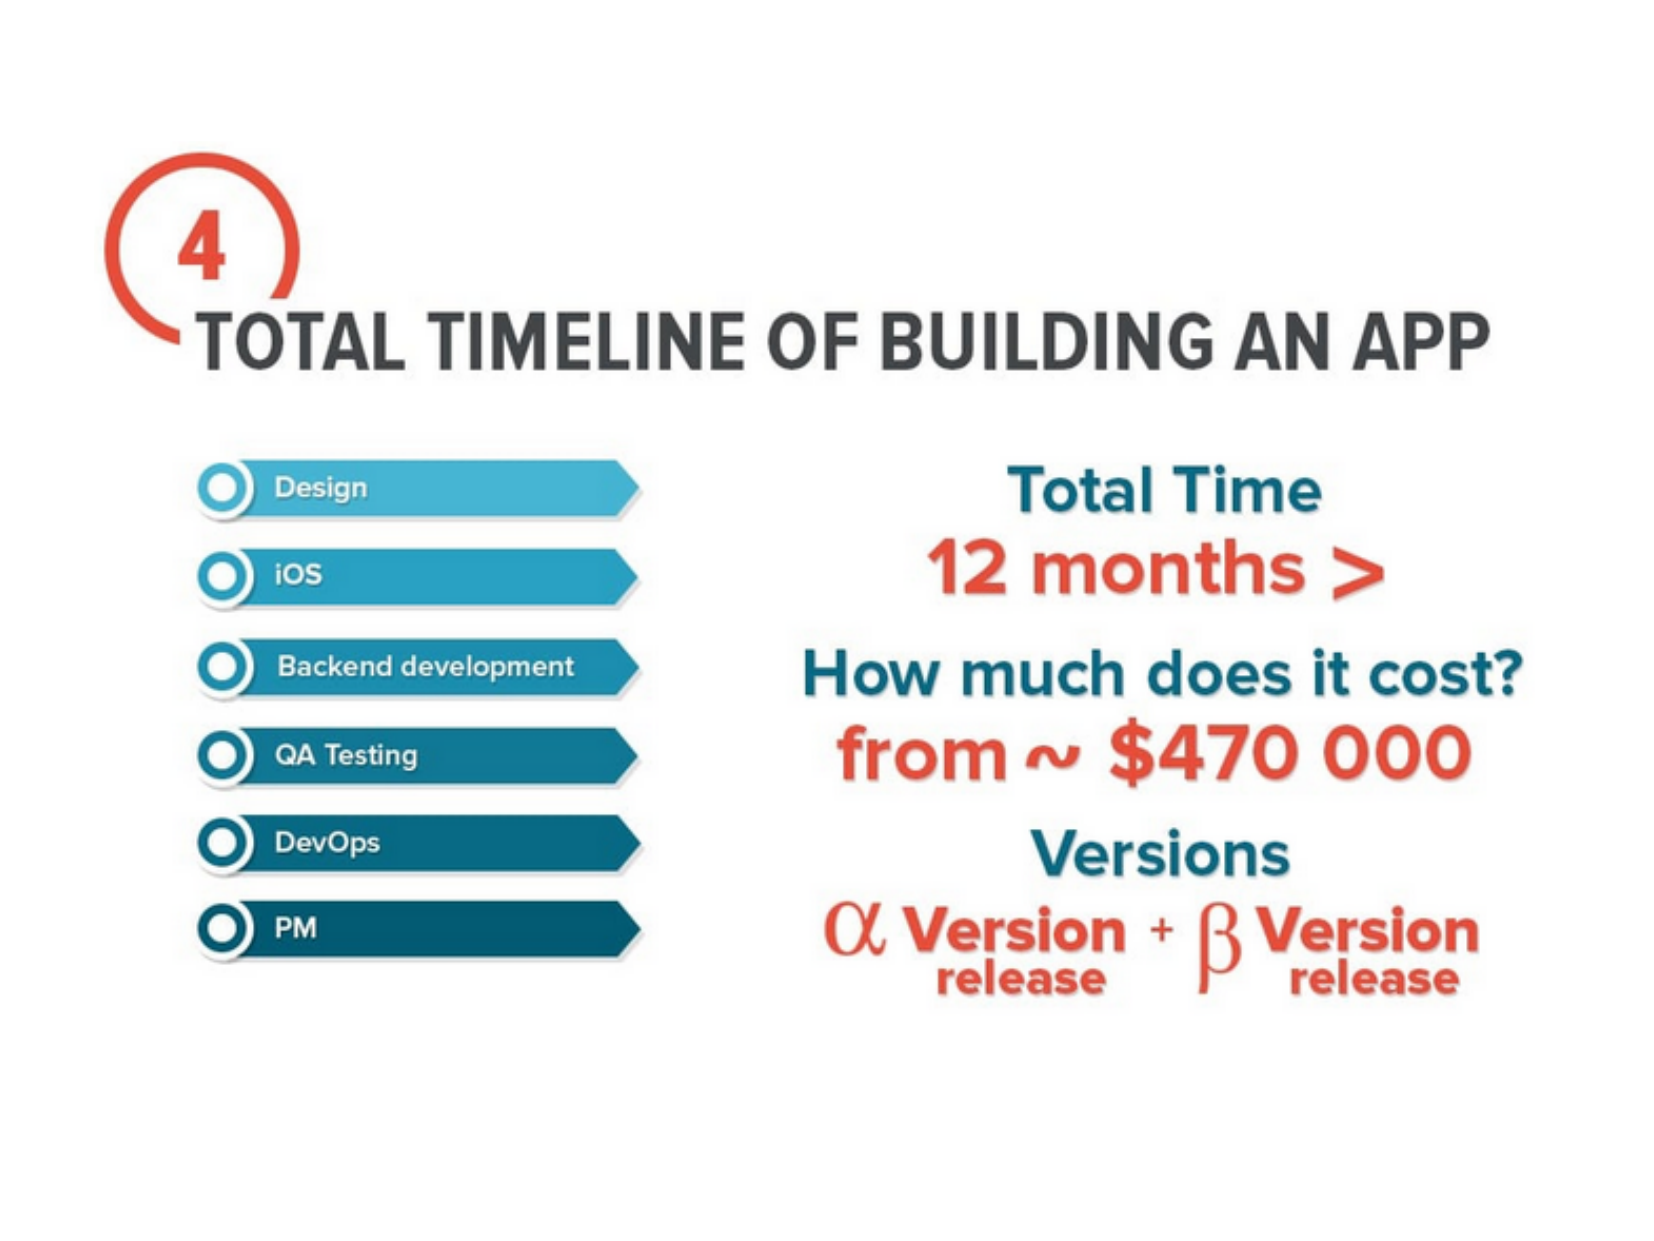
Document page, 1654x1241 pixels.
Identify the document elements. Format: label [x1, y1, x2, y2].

picture [94, 141, 1560, 1024]
